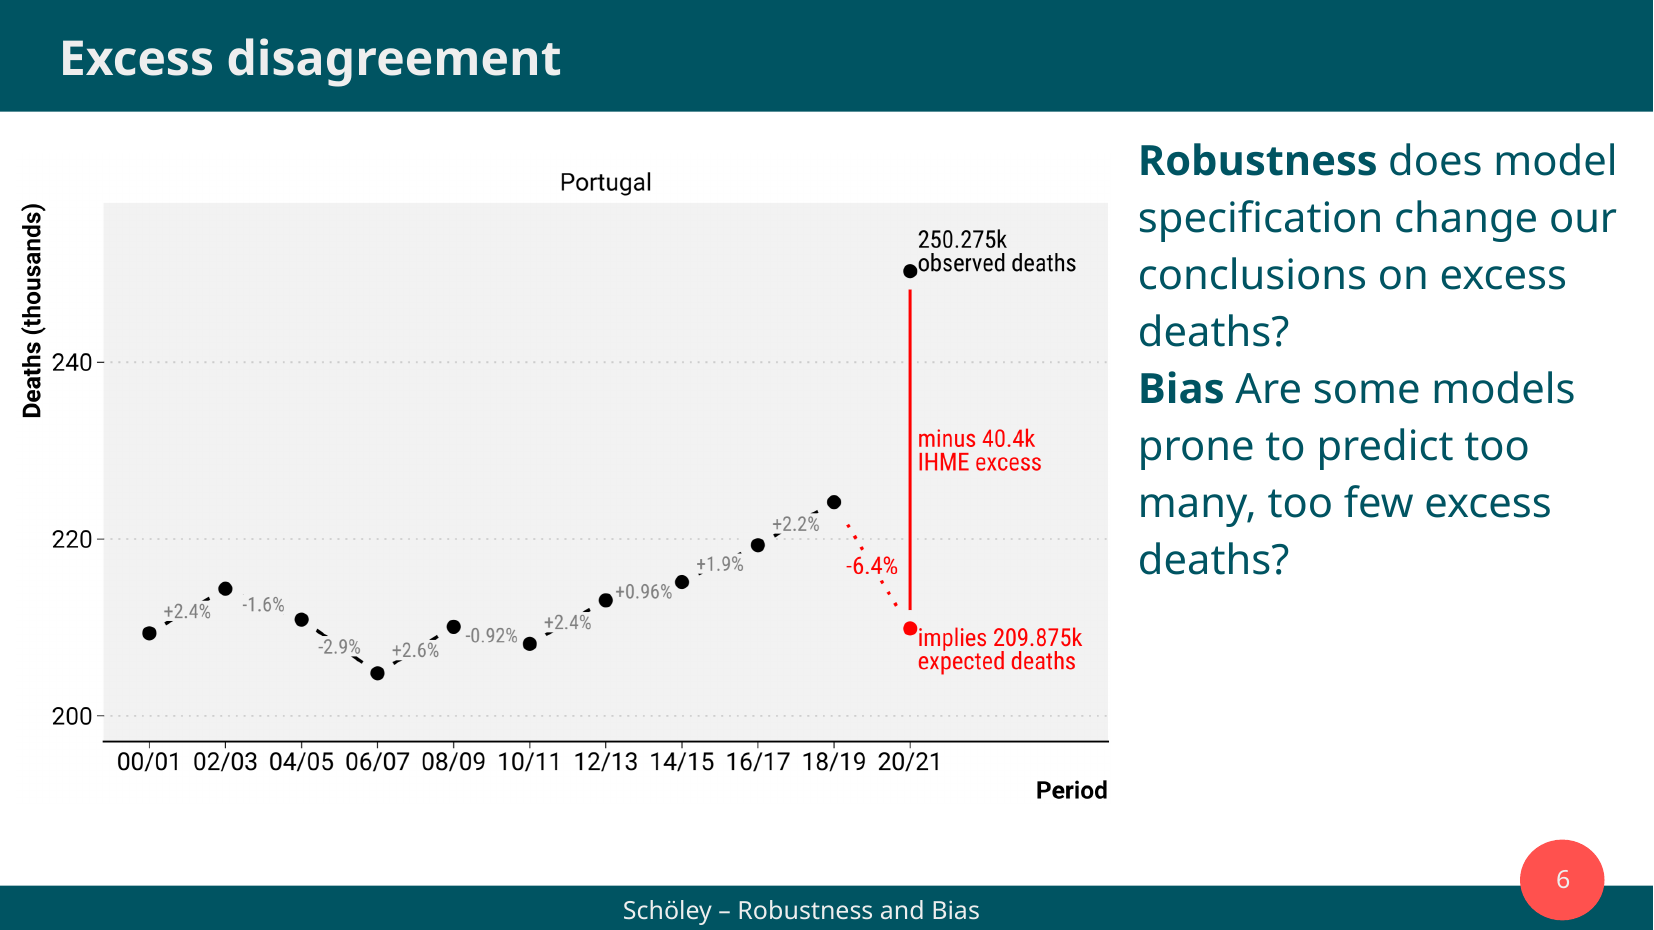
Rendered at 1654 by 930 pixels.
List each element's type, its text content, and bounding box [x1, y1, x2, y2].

picture [16, 153, 1111, 804]
text_box Robustness does model specification change our conclusions on excess deaths? Bias Are some models prone to predict too many, too few excess deaths? [1123, 123, 1653, 482]
title Excess disagreement [58, 0, 1594, 117]
